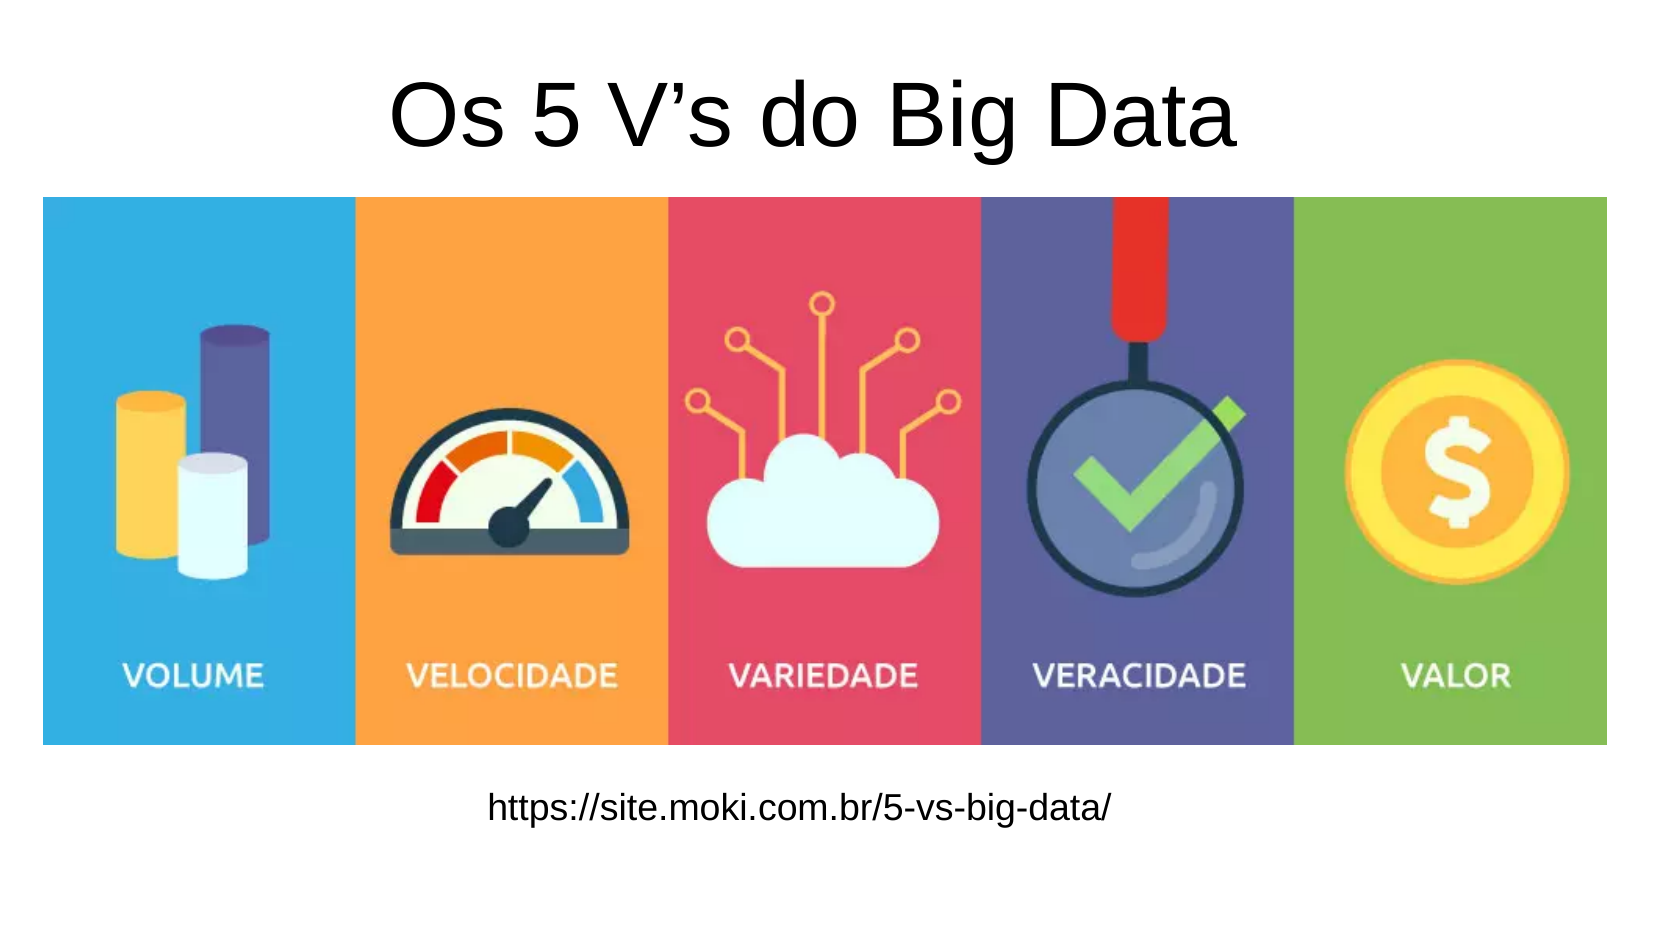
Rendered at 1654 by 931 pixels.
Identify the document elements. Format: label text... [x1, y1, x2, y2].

text_box https://site.moki.com.br/5-vs-big-data/ [472, 779, 1127, 837]
title Os 5 V’s do Big Data [82, 37, 1571, 193]
picture [43, 197, 1607, 745]
